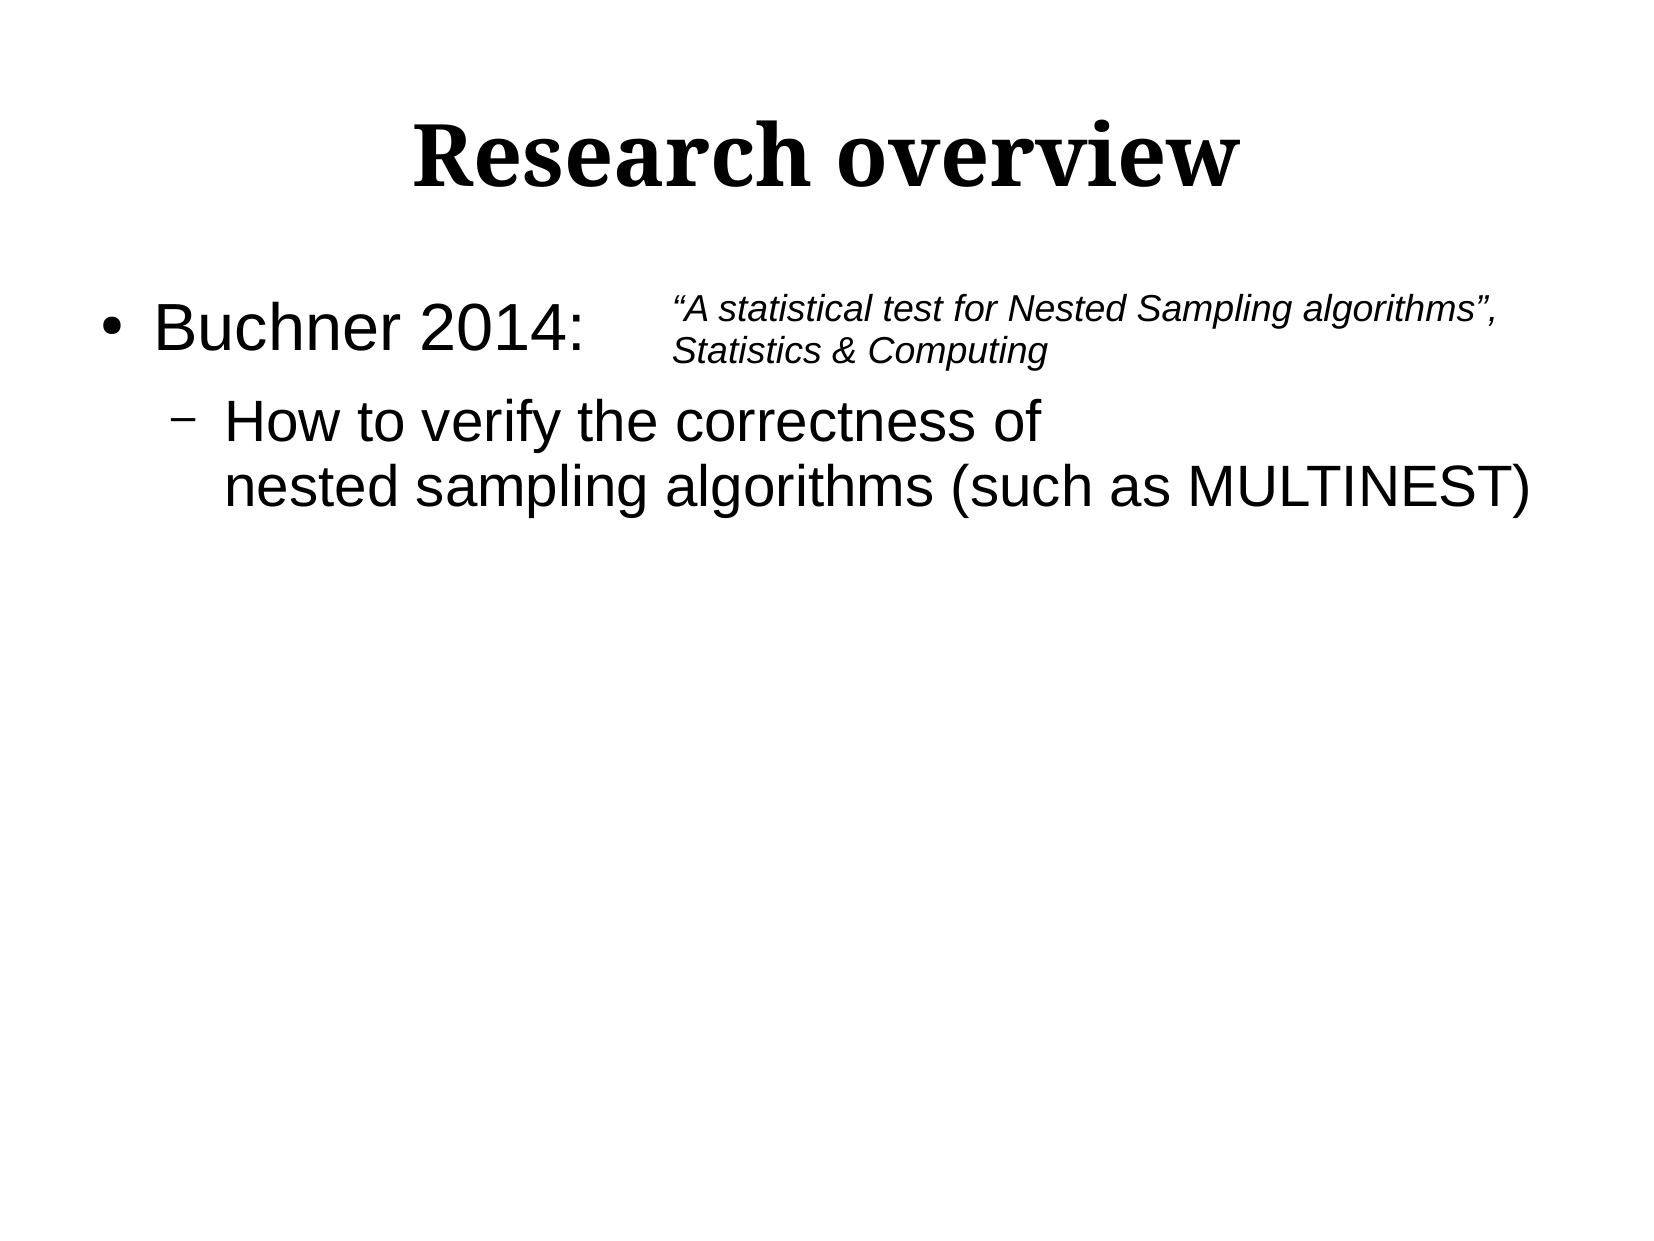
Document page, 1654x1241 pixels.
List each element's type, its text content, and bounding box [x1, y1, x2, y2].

list Buchner 2014: How to verify the correctness of nested sampling algorithms (such as MULTINEST) [82, 290, 1571, 1200]
text_box “A statistical test for Nested Sampling algorithms”, Statistics & Computing [657, 280, 1520, 379]
title Research overview [82, 49, 1571, 257]
